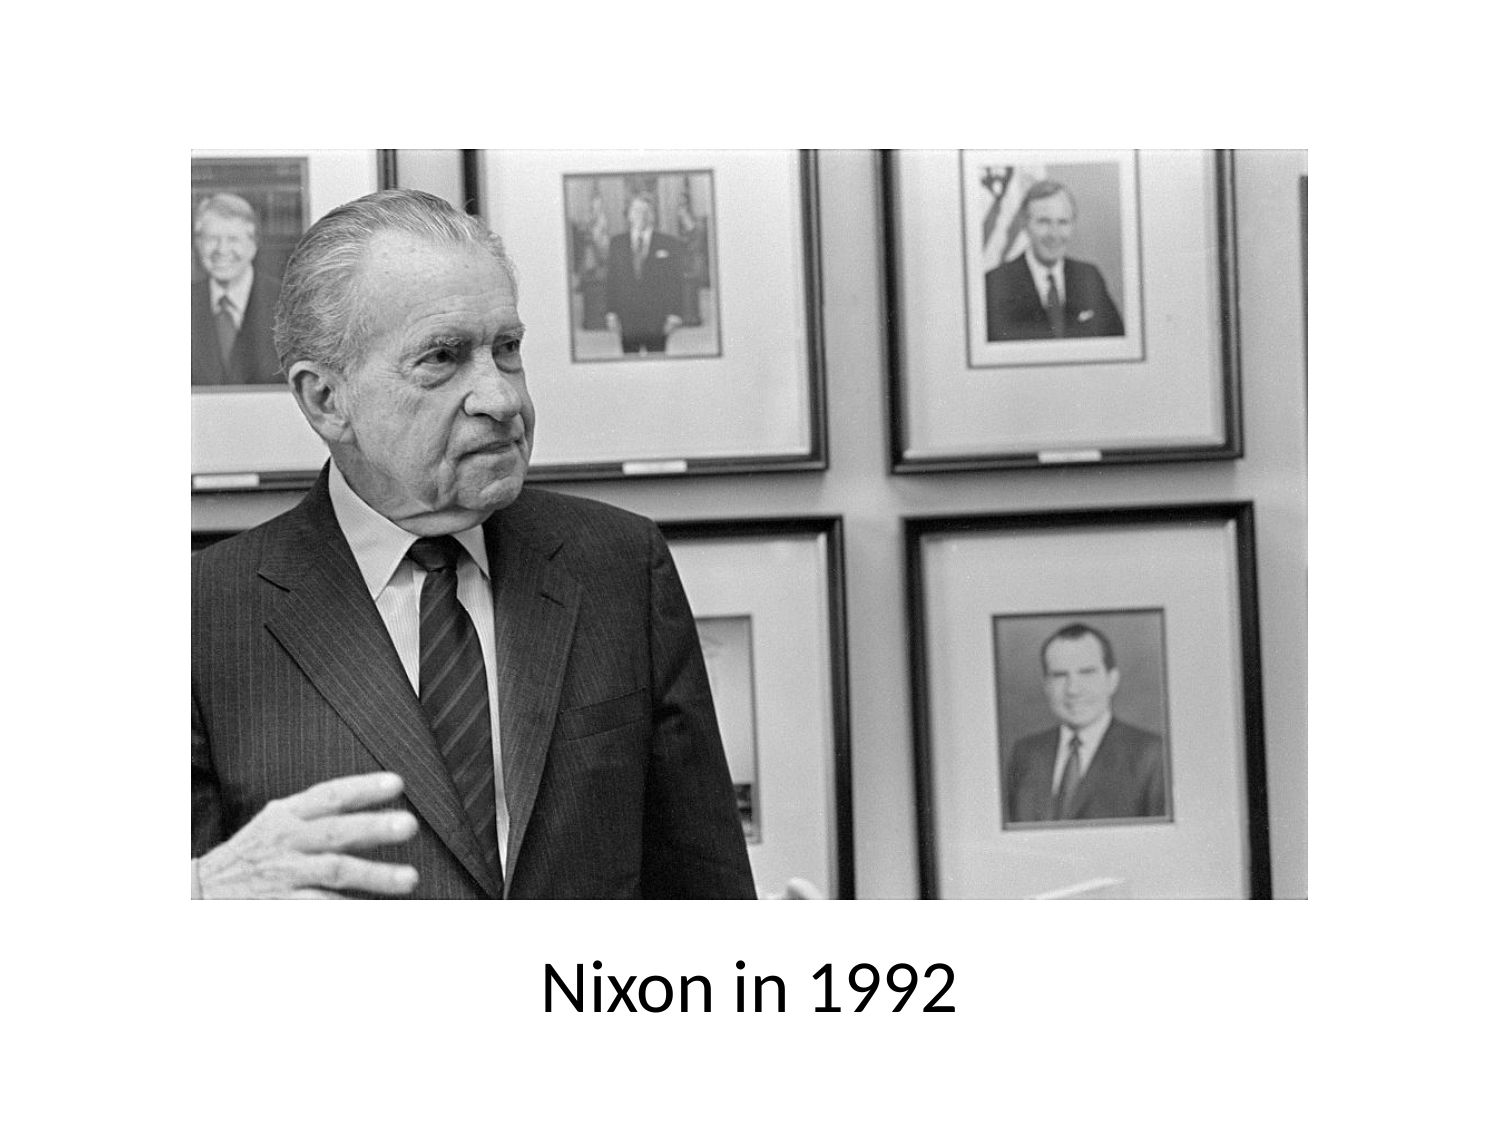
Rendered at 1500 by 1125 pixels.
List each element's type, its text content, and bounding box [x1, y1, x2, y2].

text_box Nixon in 1992 [526, 929, 974, 1035]
picture [191, 149, 1308, 900]
